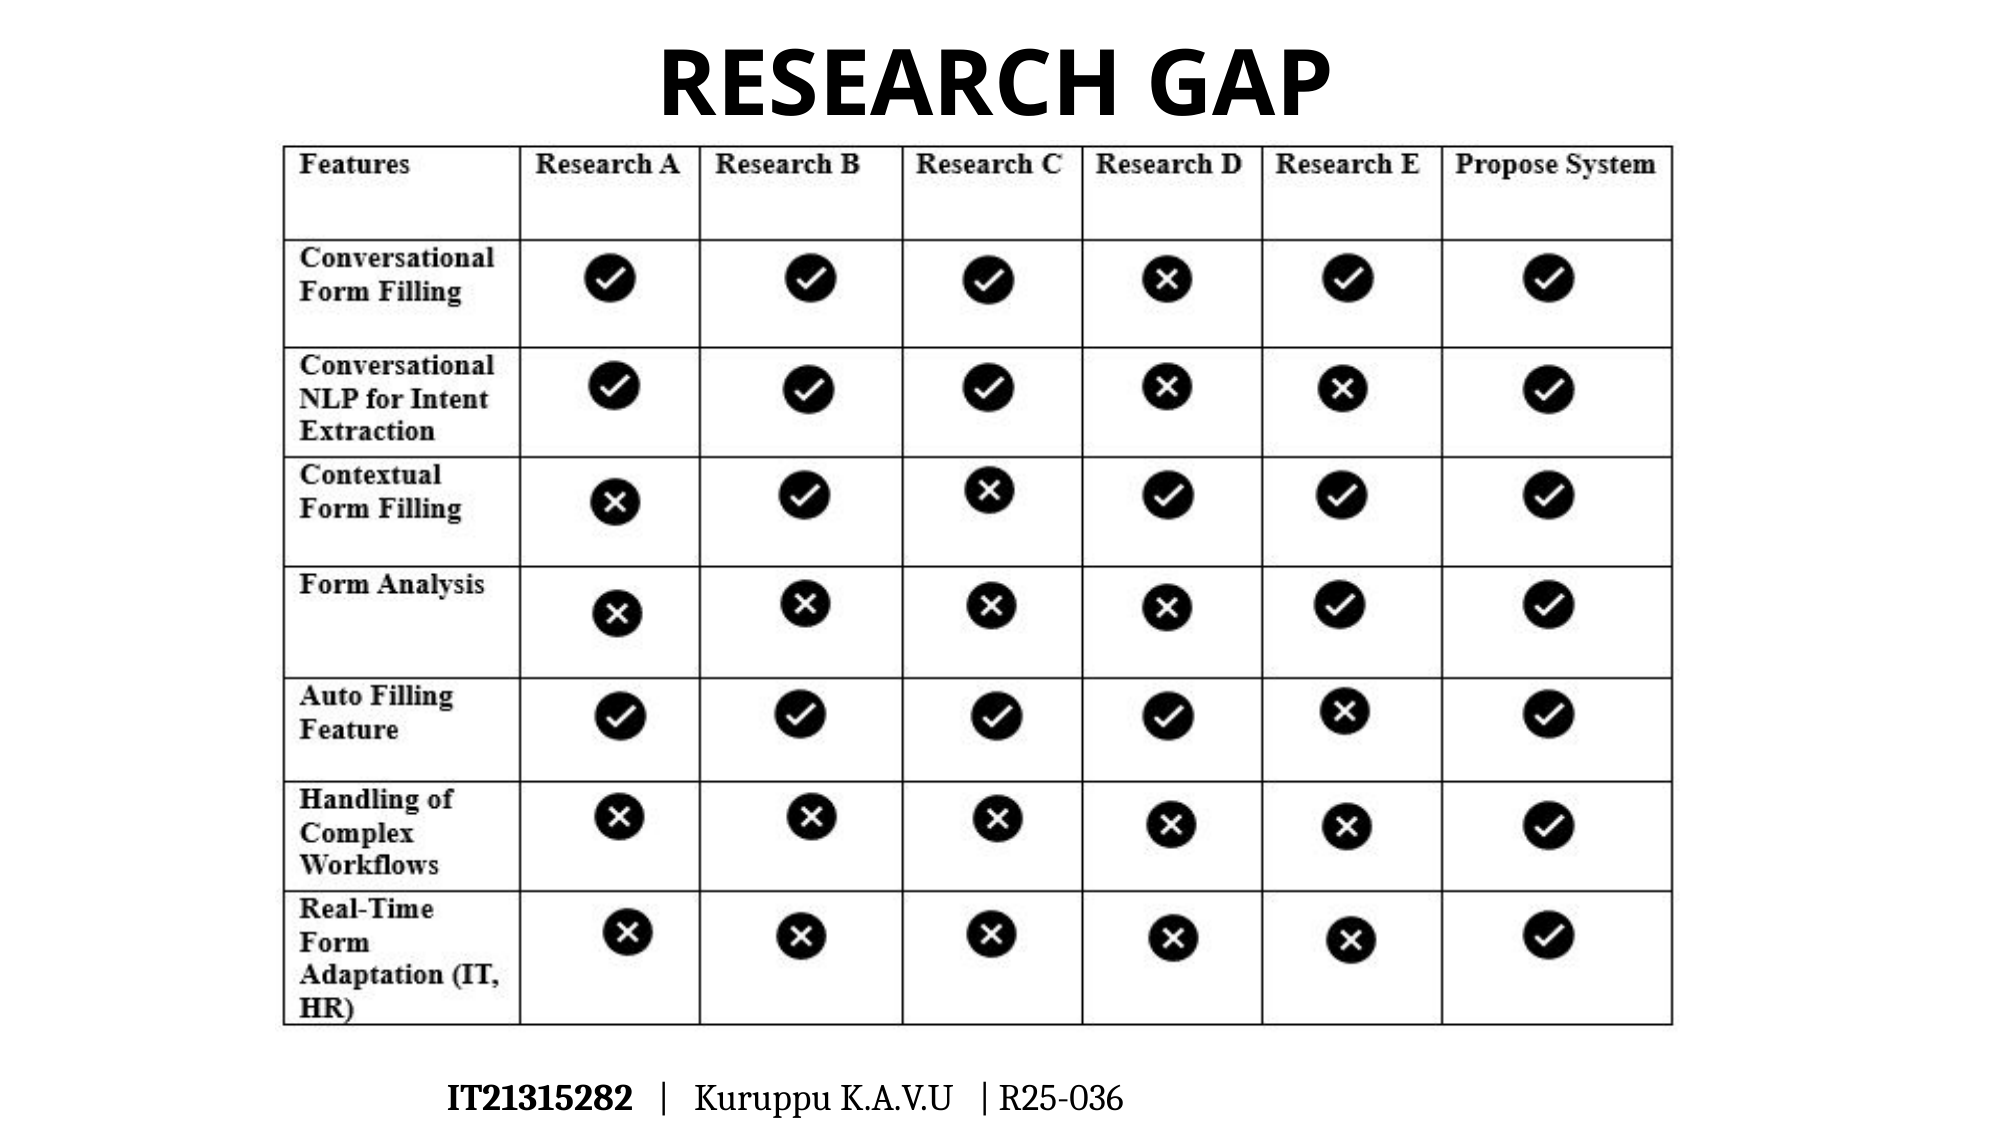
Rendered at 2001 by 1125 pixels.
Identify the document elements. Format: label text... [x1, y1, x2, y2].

title RESEARCH GAP [36, 14, 1954, 144]
text_box IT21315282 | Kuruppu K.A.V.U | R25-036 [432, 1065, 1550, 1125]
picture [275, 140, 1682, 1038]
